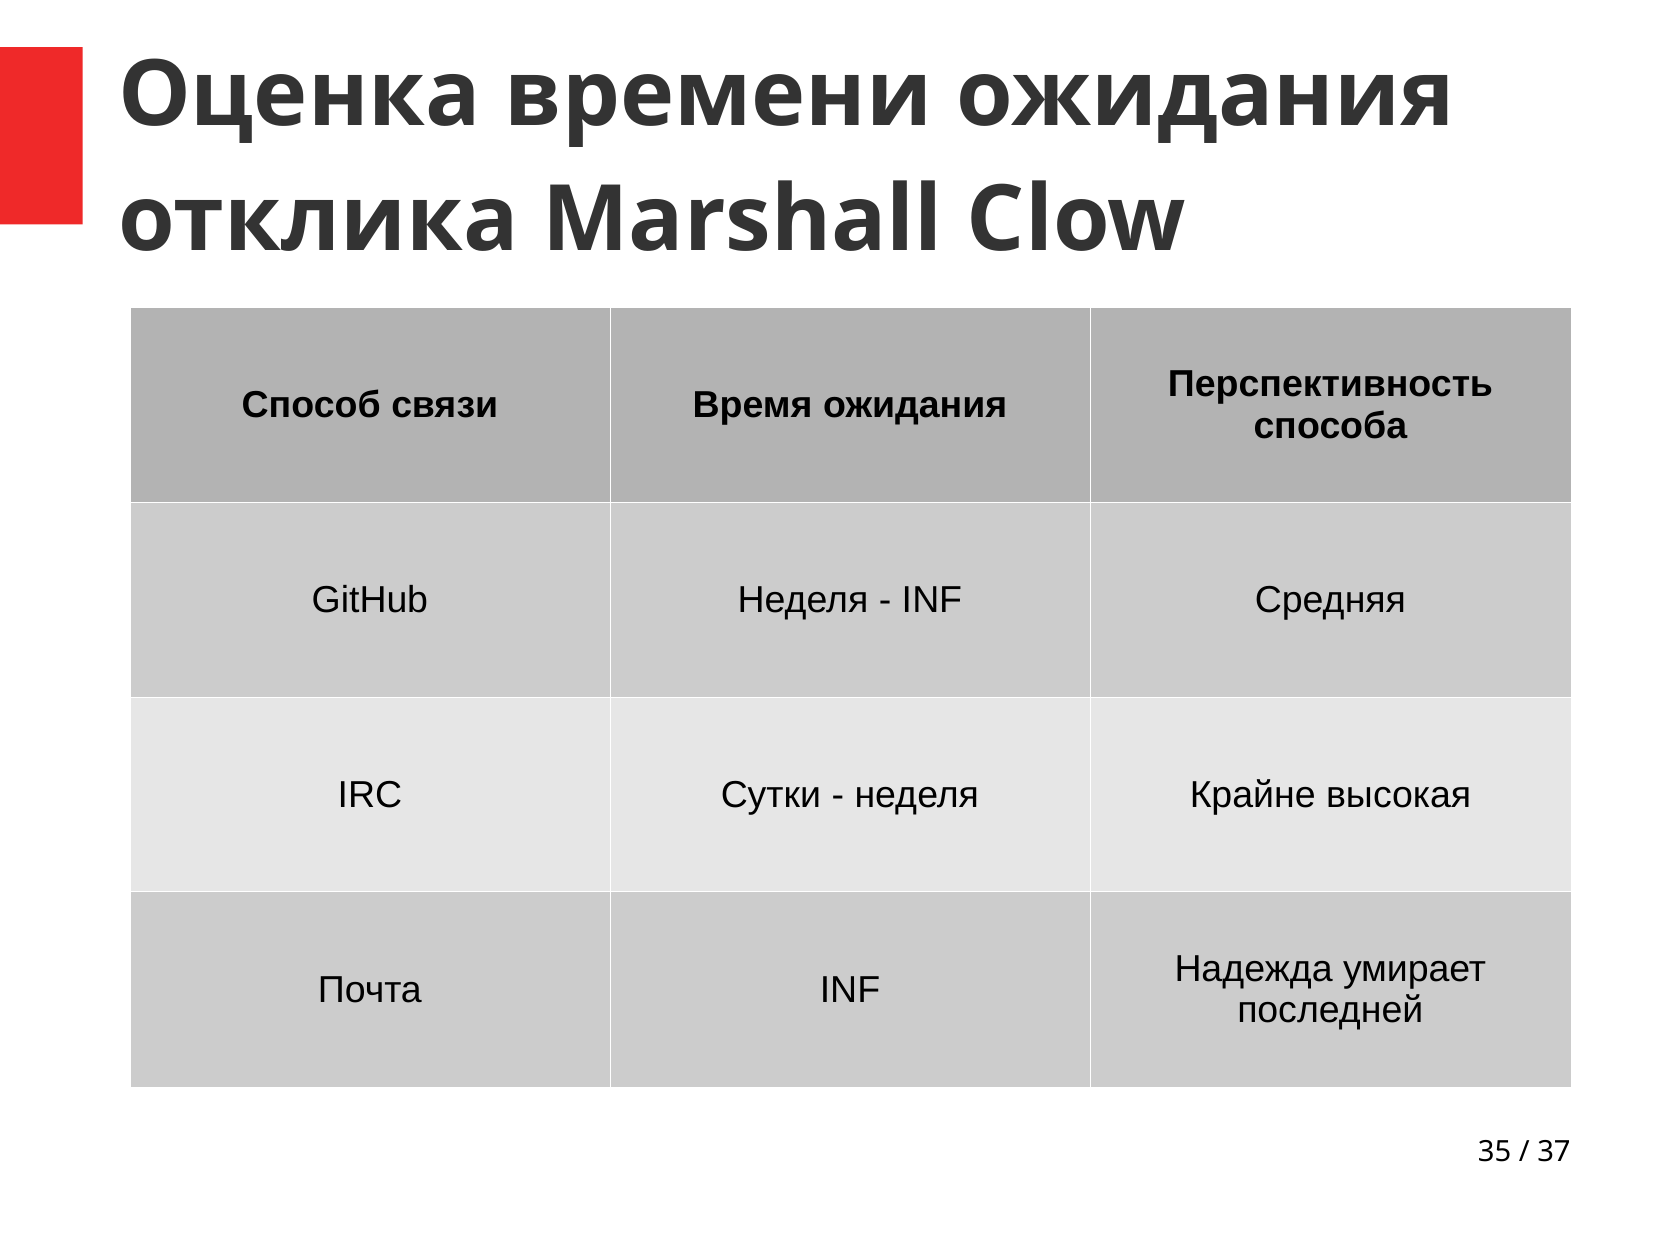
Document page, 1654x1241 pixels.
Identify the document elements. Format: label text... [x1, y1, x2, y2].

table_cell Почта [131, 892, 610, 1087]
table_header Время ожидания [611, 308, 1090, 502]
table_header Способ связи [131, 308, 610, 502]
table_cell IRC [131, 698, 610, 891]
table_header Перспективность способа [1091, 308, 1571, 502]
table_cell Крайне высокая [1091, 698, 1571, 891]
table_cell GitHub [131, 503, 610, 697]
table_cell Надежда умирает последней [1091, 892, 1571, 1087]
table_cell INF [611, 892, 1090, 1087]
table_cell Средняя [1091, 503, 1571, 697]
table_cell Неделя - INF [611, 503, 1090, 697]
title Оценка времени ожидания отклика Marshall Clow [118, 28, 1571, 278]
table_cell Сутки - неделя [611, 698, 1090, 891]
